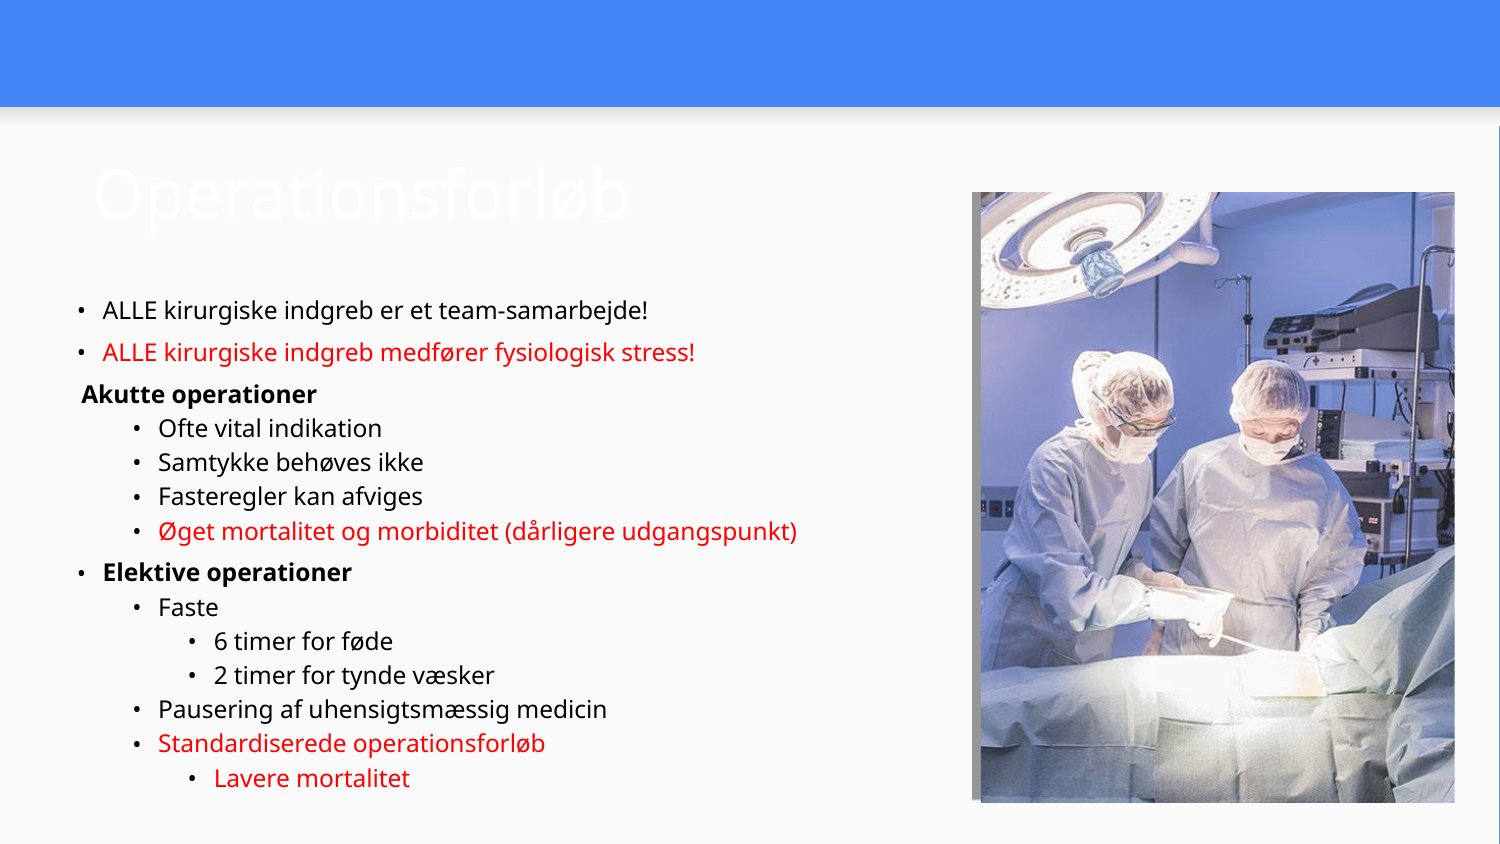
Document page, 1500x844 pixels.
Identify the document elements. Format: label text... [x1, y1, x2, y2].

title Operationsforløb [77, 121, 1427, 248]
text_box ALLE kirurgiske indgreb er et team-samarbejde! ALLE kirurgiske indgreb medfører fysiologisk stress! Akutte operationer Ofte vital indikation Samtykke behøves ikke Fasteregler kan afviges Øget mortalitet og morbiditet (dårligere udgangspunkt) Elektive operationer Faste 6 timer for føde 2 timer for tynde væsker Pausering af uhensigtsmæssig medicin Standardiserede operationsforløb Lavere mortalitet [59, 287, 935, 803]
picture [980, 192, 1455, 803]
